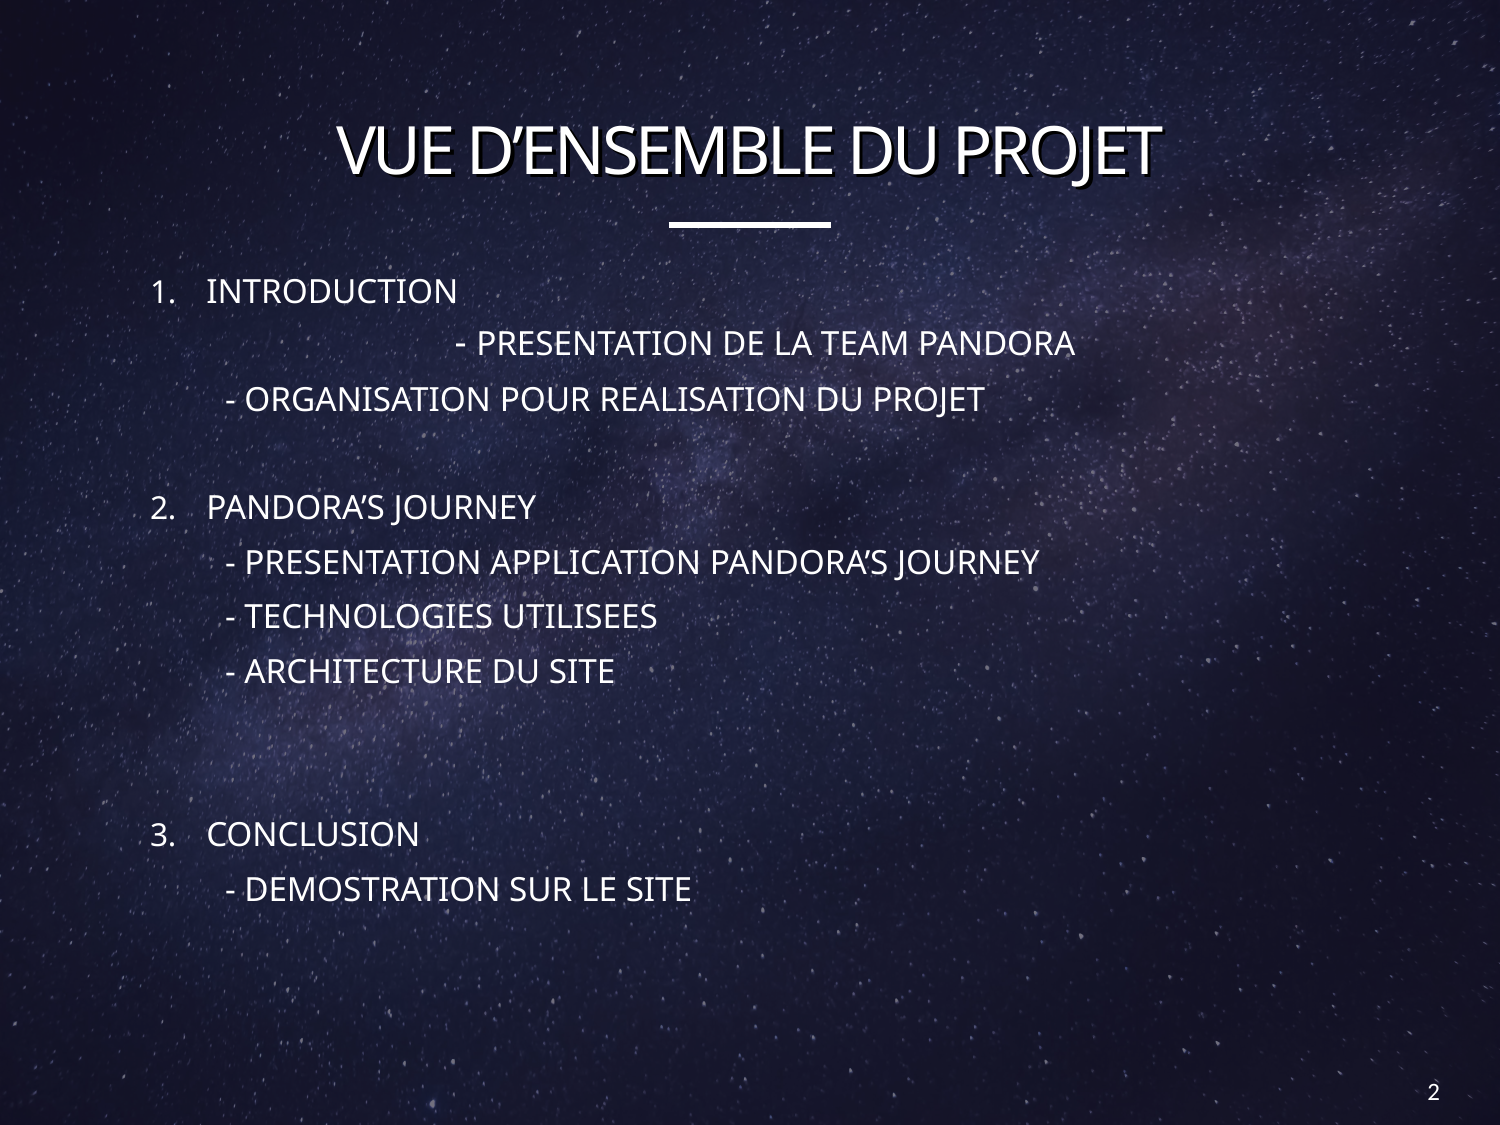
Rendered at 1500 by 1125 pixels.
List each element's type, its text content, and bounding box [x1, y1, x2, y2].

list INTRODUCTION - PRESENTATION DE LA TEAM PANDORA - ORGANISATION POUR REALISATION DU PROJET PANDORA’S JOURNEY - PRESENTATION APPLICATION PANDORA’S JOURNEY - TECHNOLOGIES UTILISEES - ARCHITECTURE DU SITE CONCLUSION - DEMOSTRATION SUR LE SITE [112, 262, 1436, 1013]
title Vue d’ensemble du projet [112, 99, 1388, 200]
text_box [1412, 1052, 1488, 1113]
